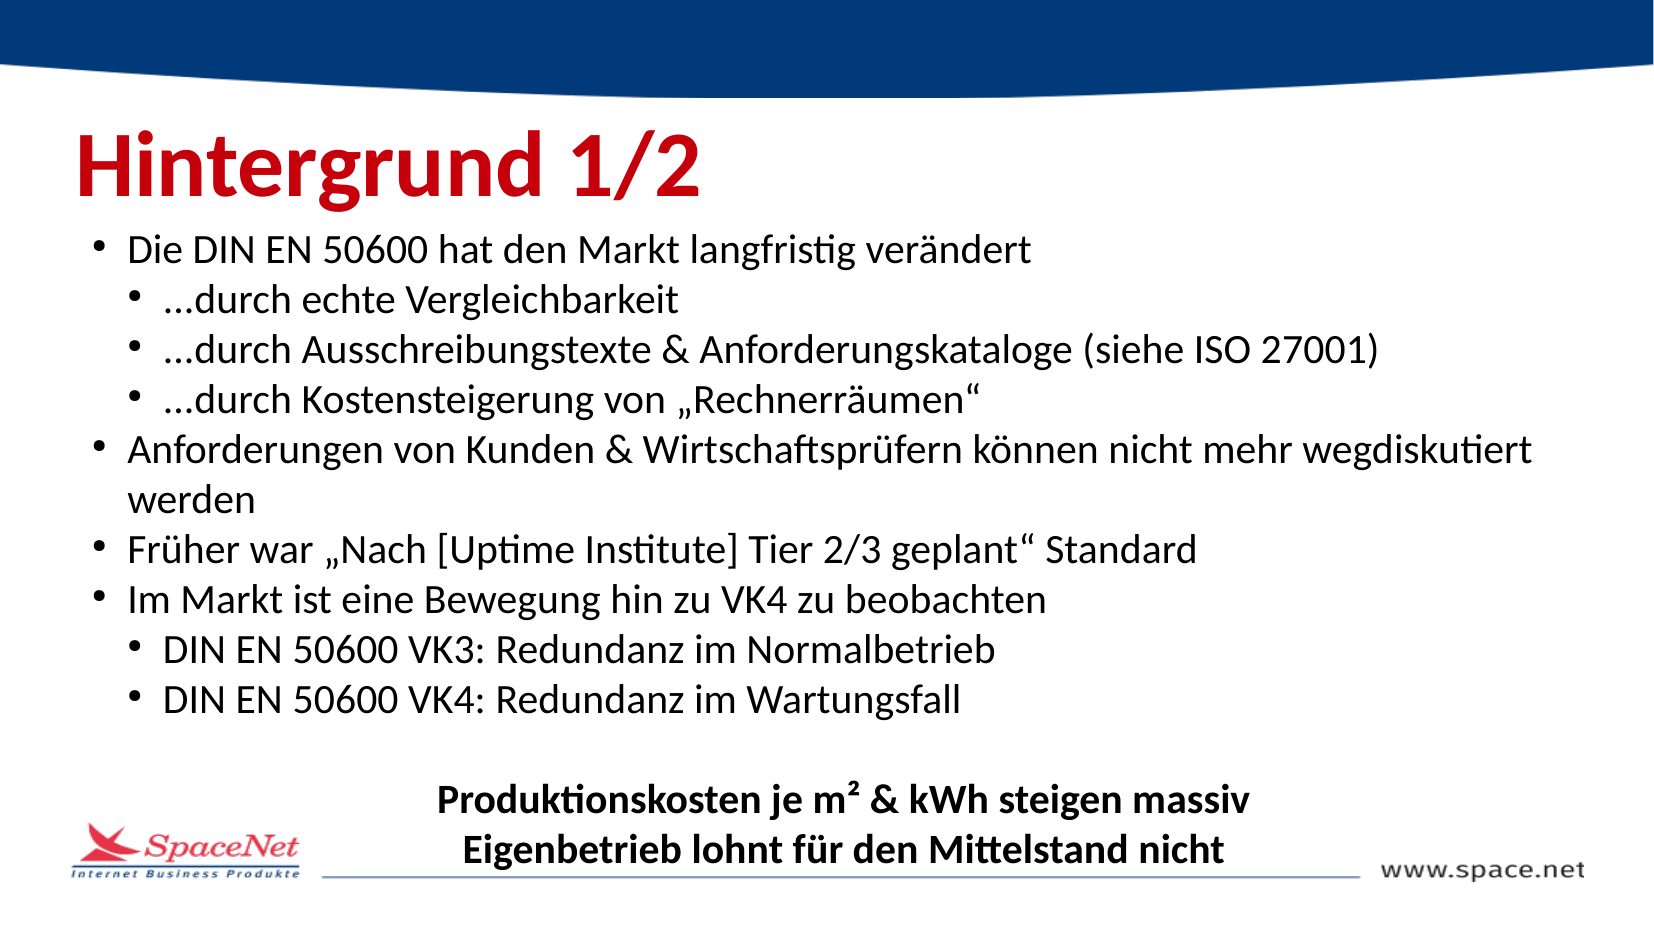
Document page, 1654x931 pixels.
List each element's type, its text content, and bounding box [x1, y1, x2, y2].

text_box Die DIN EN 50600 hat den Markt langfristig verändert ...durch echte Vergleichbarkeit ...durch Ausschreibungstexte & Anforderungskataloge (siehe ISO 27001) ...durch Kostensteigerung von „Rechnerräumen“ Anforderungen von Kunden & Wirtschaftsprüfern können nicht mehr wegdiskutiert werden Früher war „Nach [Uptime Institute] Tier 2/3 geplant“ Standard Im Markt ist eine Bewegung hin zu VK4 zu beobachten DIN EN 50600 VK3: Redundanz im Normalbetrieb DIN EN 50600 VK4: Redundanz im Wartungsfall Produktionskosten je m² & kWh steigen massiv Eigenbetrieb lohnt für den Mittelstand nicht [77, 214, 1576, 880]
text_box Hintergrund 1/2 [60, 95, 944, 223]
